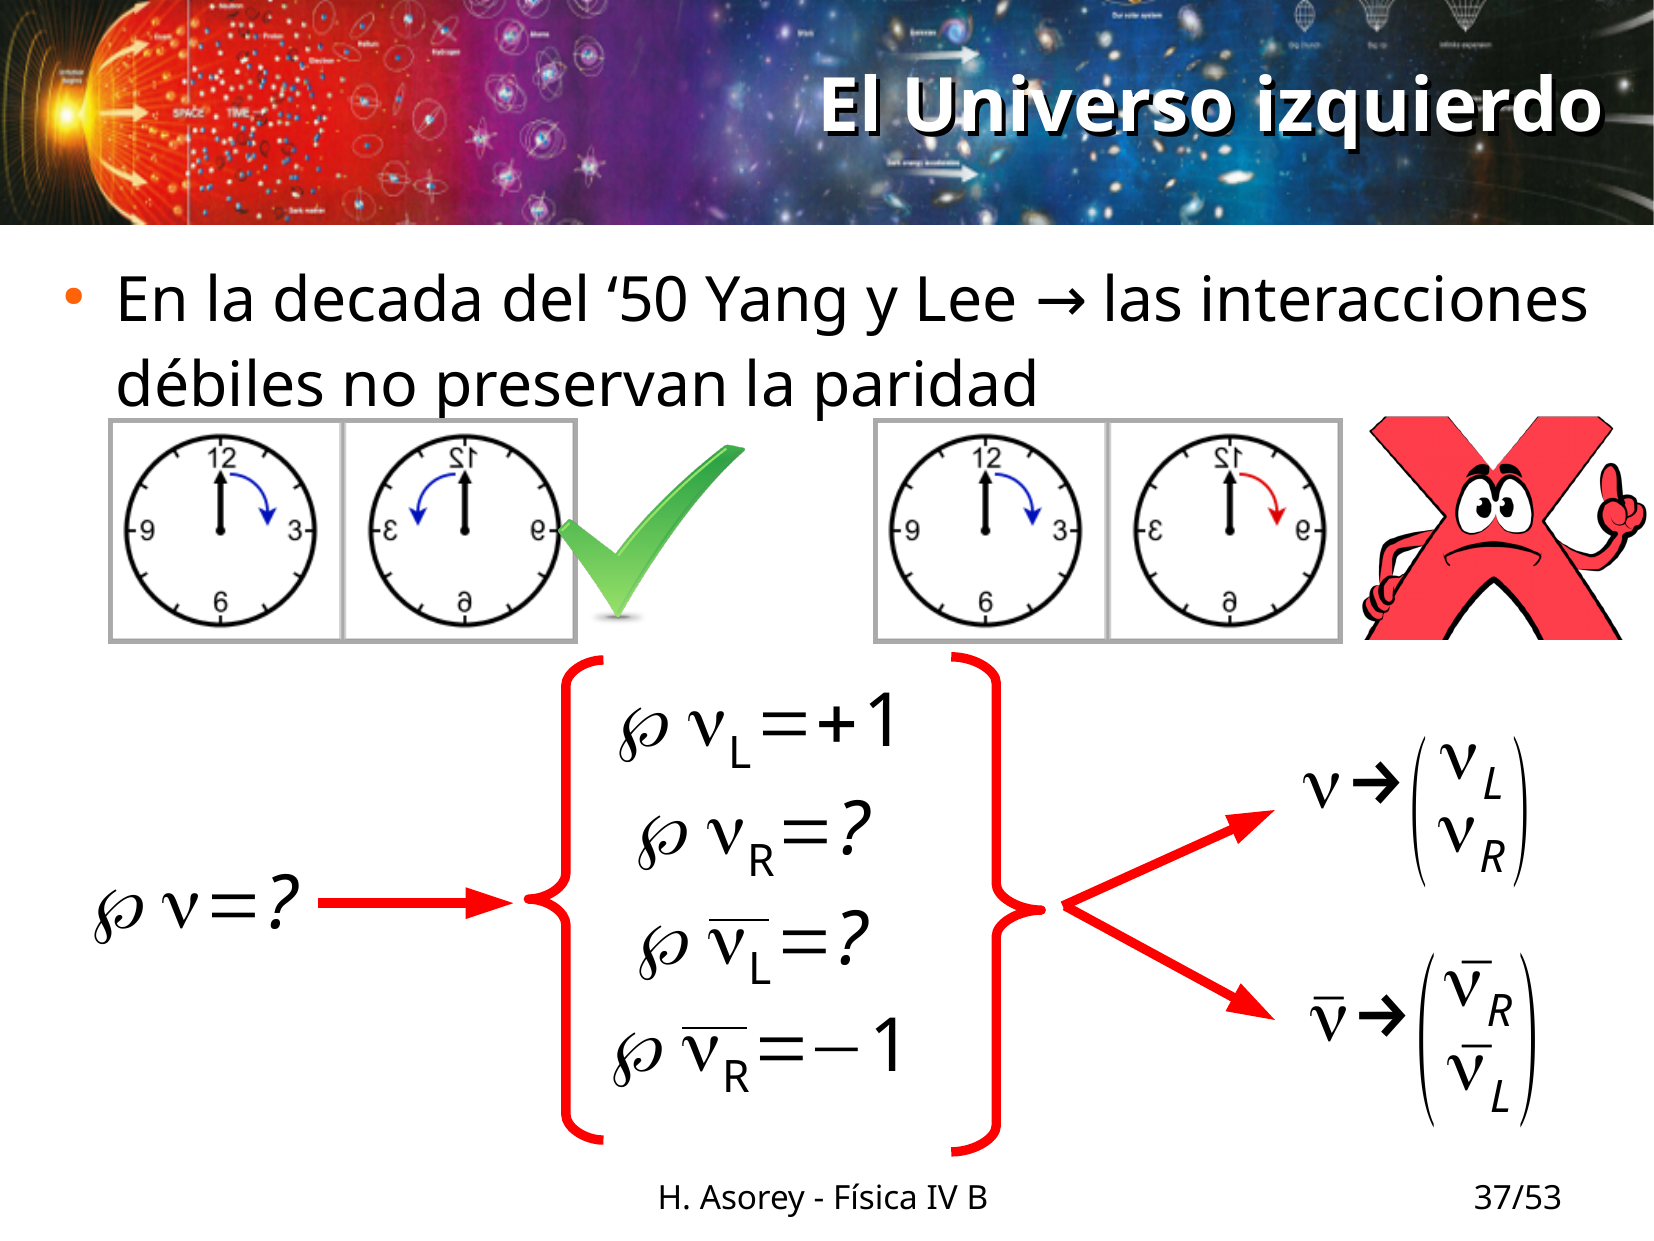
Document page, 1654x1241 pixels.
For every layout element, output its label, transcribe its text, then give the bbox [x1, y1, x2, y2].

chart [1300, 948, 1548, 1132]
chart [1294, 732, 1538, 893]
picture [873, 418, 1343, 644]
title El Universo izquierdo [45, 15, 1606, 191]
picture [0, 0, 1654, 225]
chart [603, 675, 903, 1104]
chart [83, 857, 306, 949]
list En la decada del ‘50 Yang y Lee → las interacciones débiles no preservan la paridad [45, 255, 1606, 1156]
picture [1361, 416, 1647, 641]
picture [108, 418, 745, 644]
